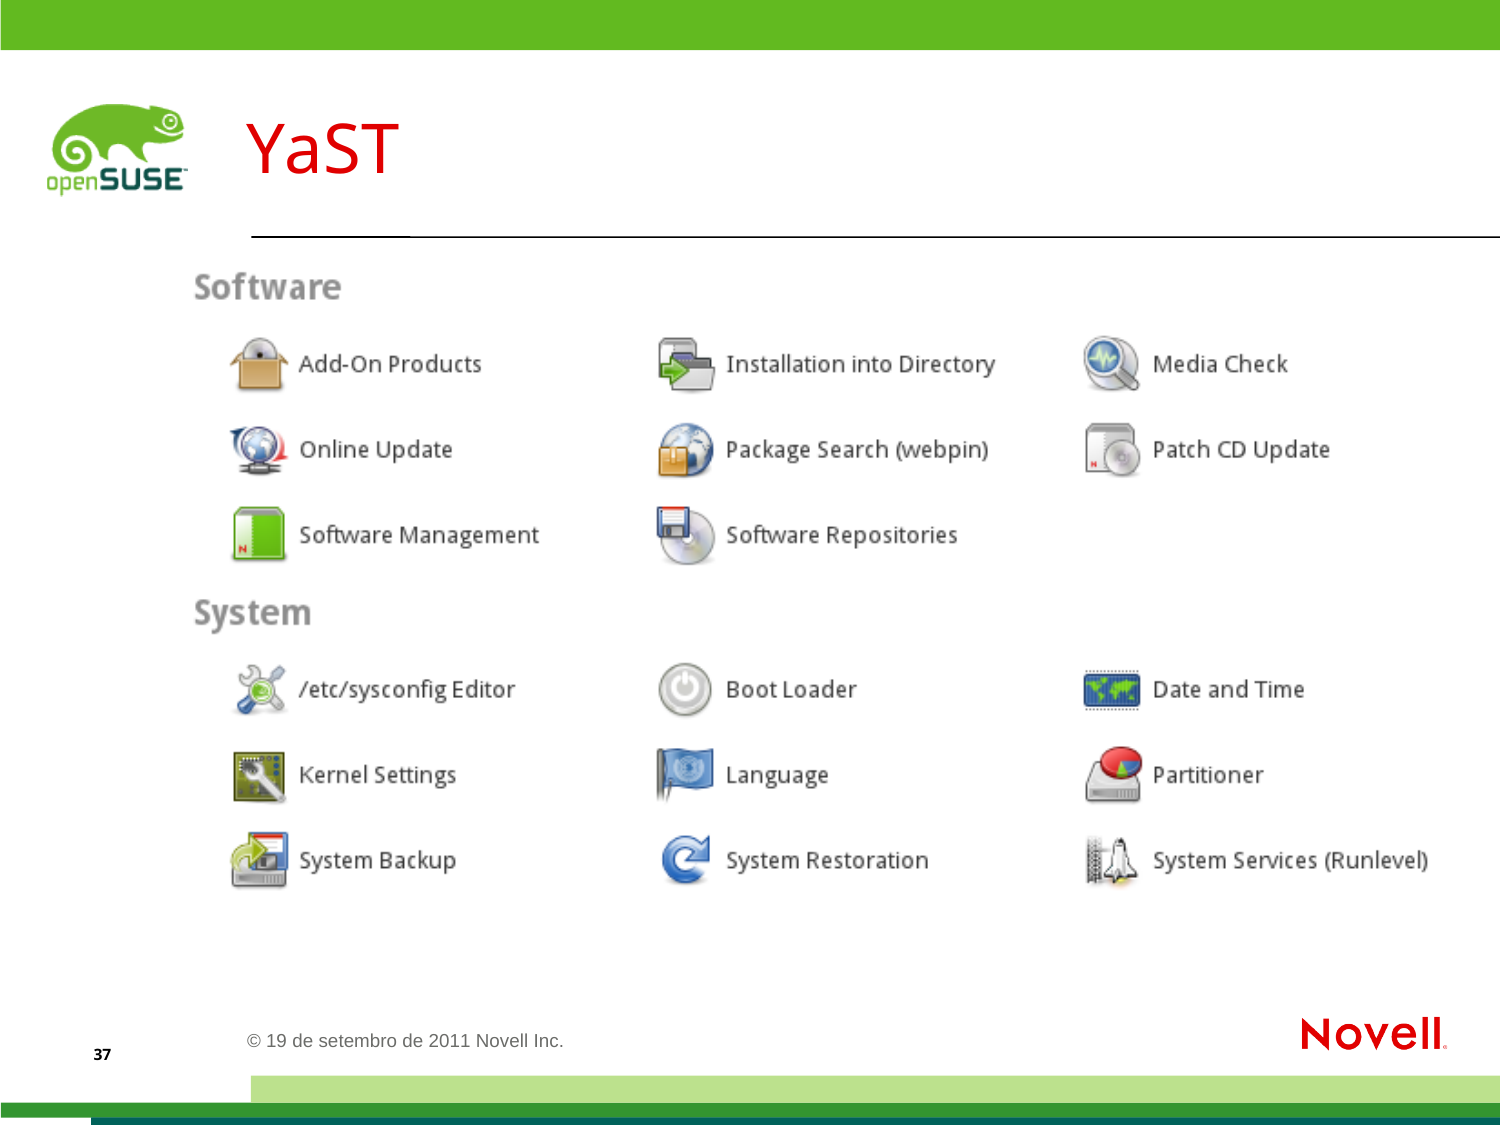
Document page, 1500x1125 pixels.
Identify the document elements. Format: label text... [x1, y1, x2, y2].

picture [47, 104, 188, 197]
title YaST [246, 68, 1409, 231]
picture [1295, 1011, 1453, 1056]
picture [185, 269, 1453, 907]
